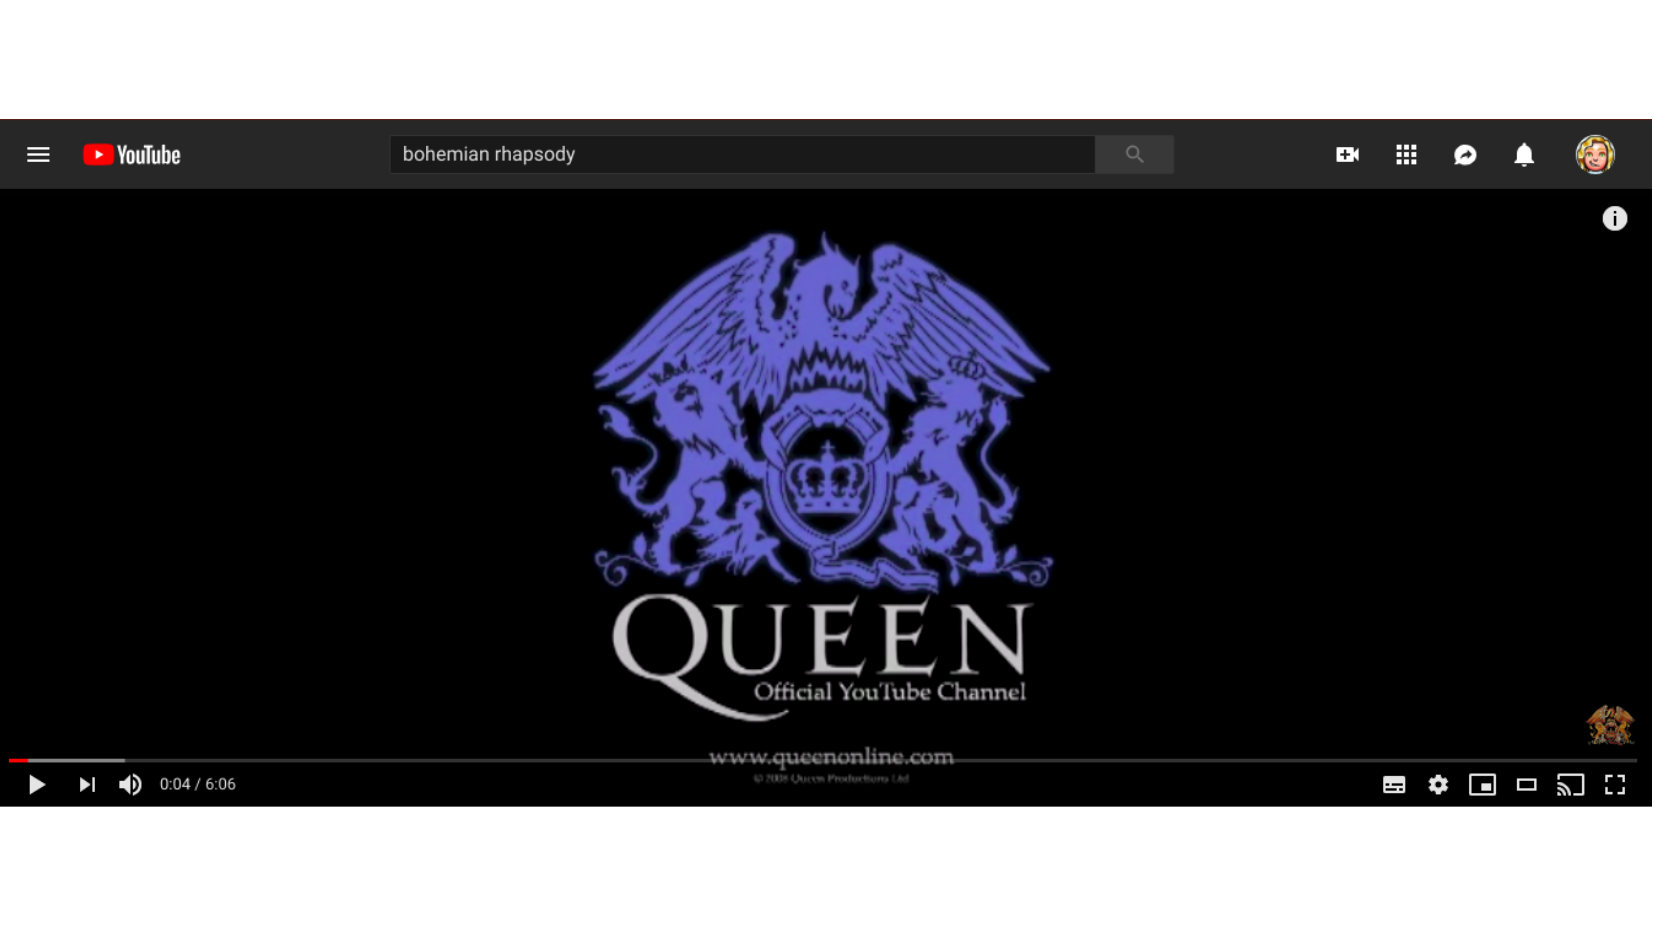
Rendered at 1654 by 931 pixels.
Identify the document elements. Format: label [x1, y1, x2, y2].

picture [0, 119, 1652, 808]
